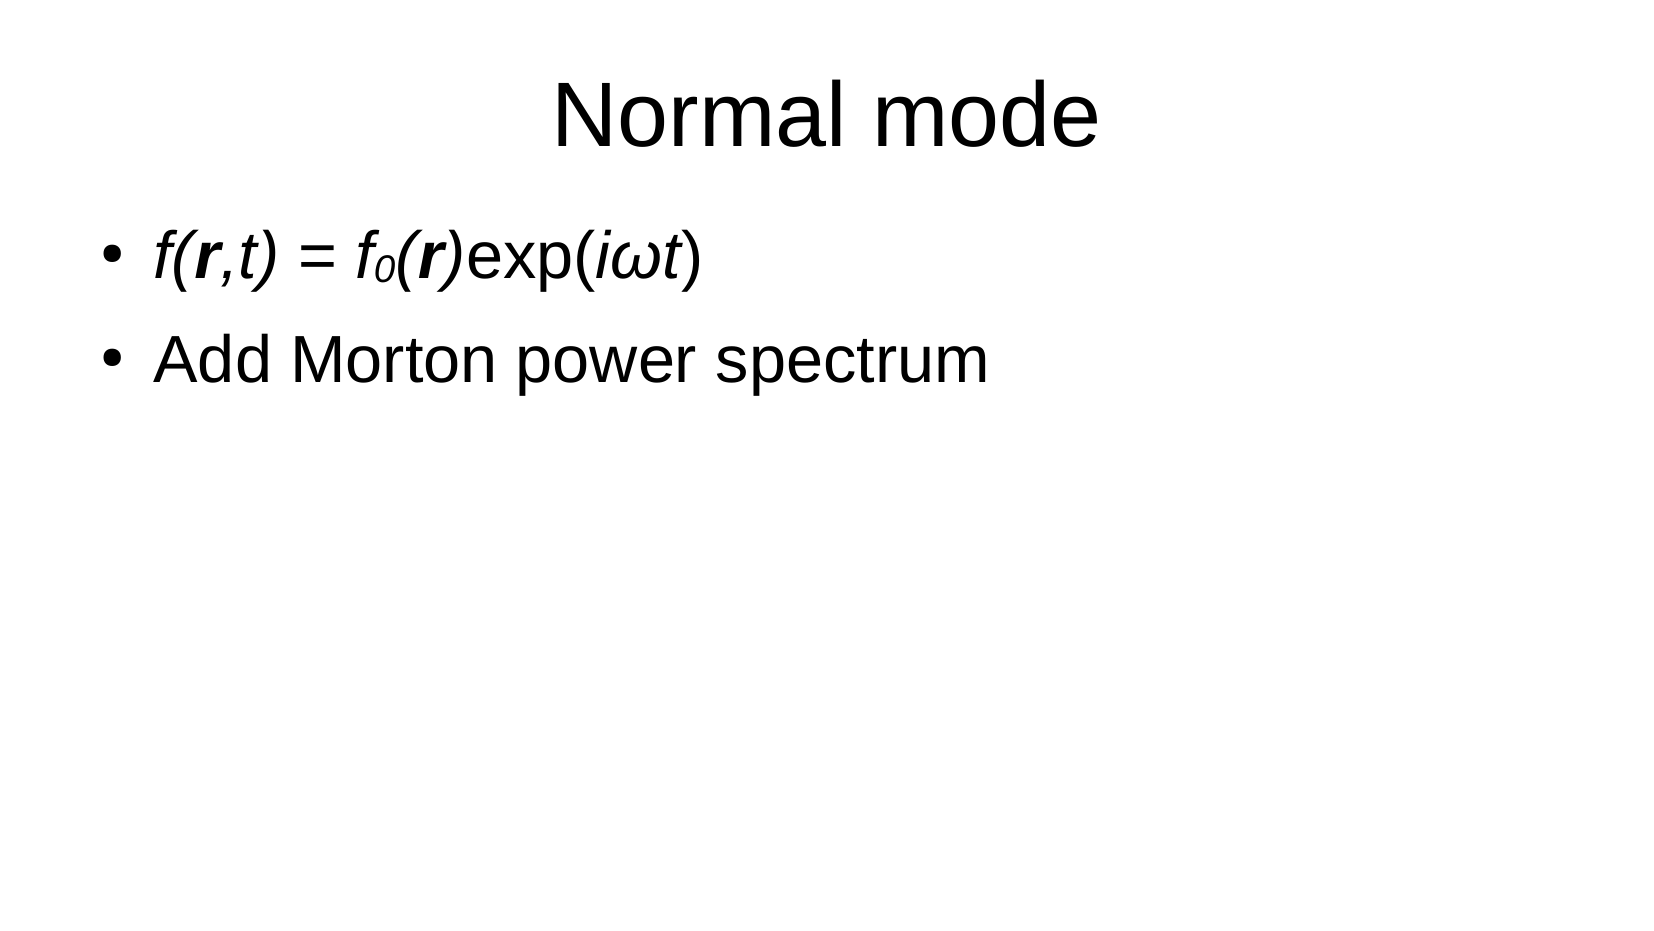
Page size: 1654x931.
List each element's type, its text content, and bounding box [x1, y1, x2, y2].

title Normal mode [82, 37, 1571, 193]
list f(r,t) = f0(r)exp(iωt) Add Morton power spectrum [82, 217, 1571, 758]
